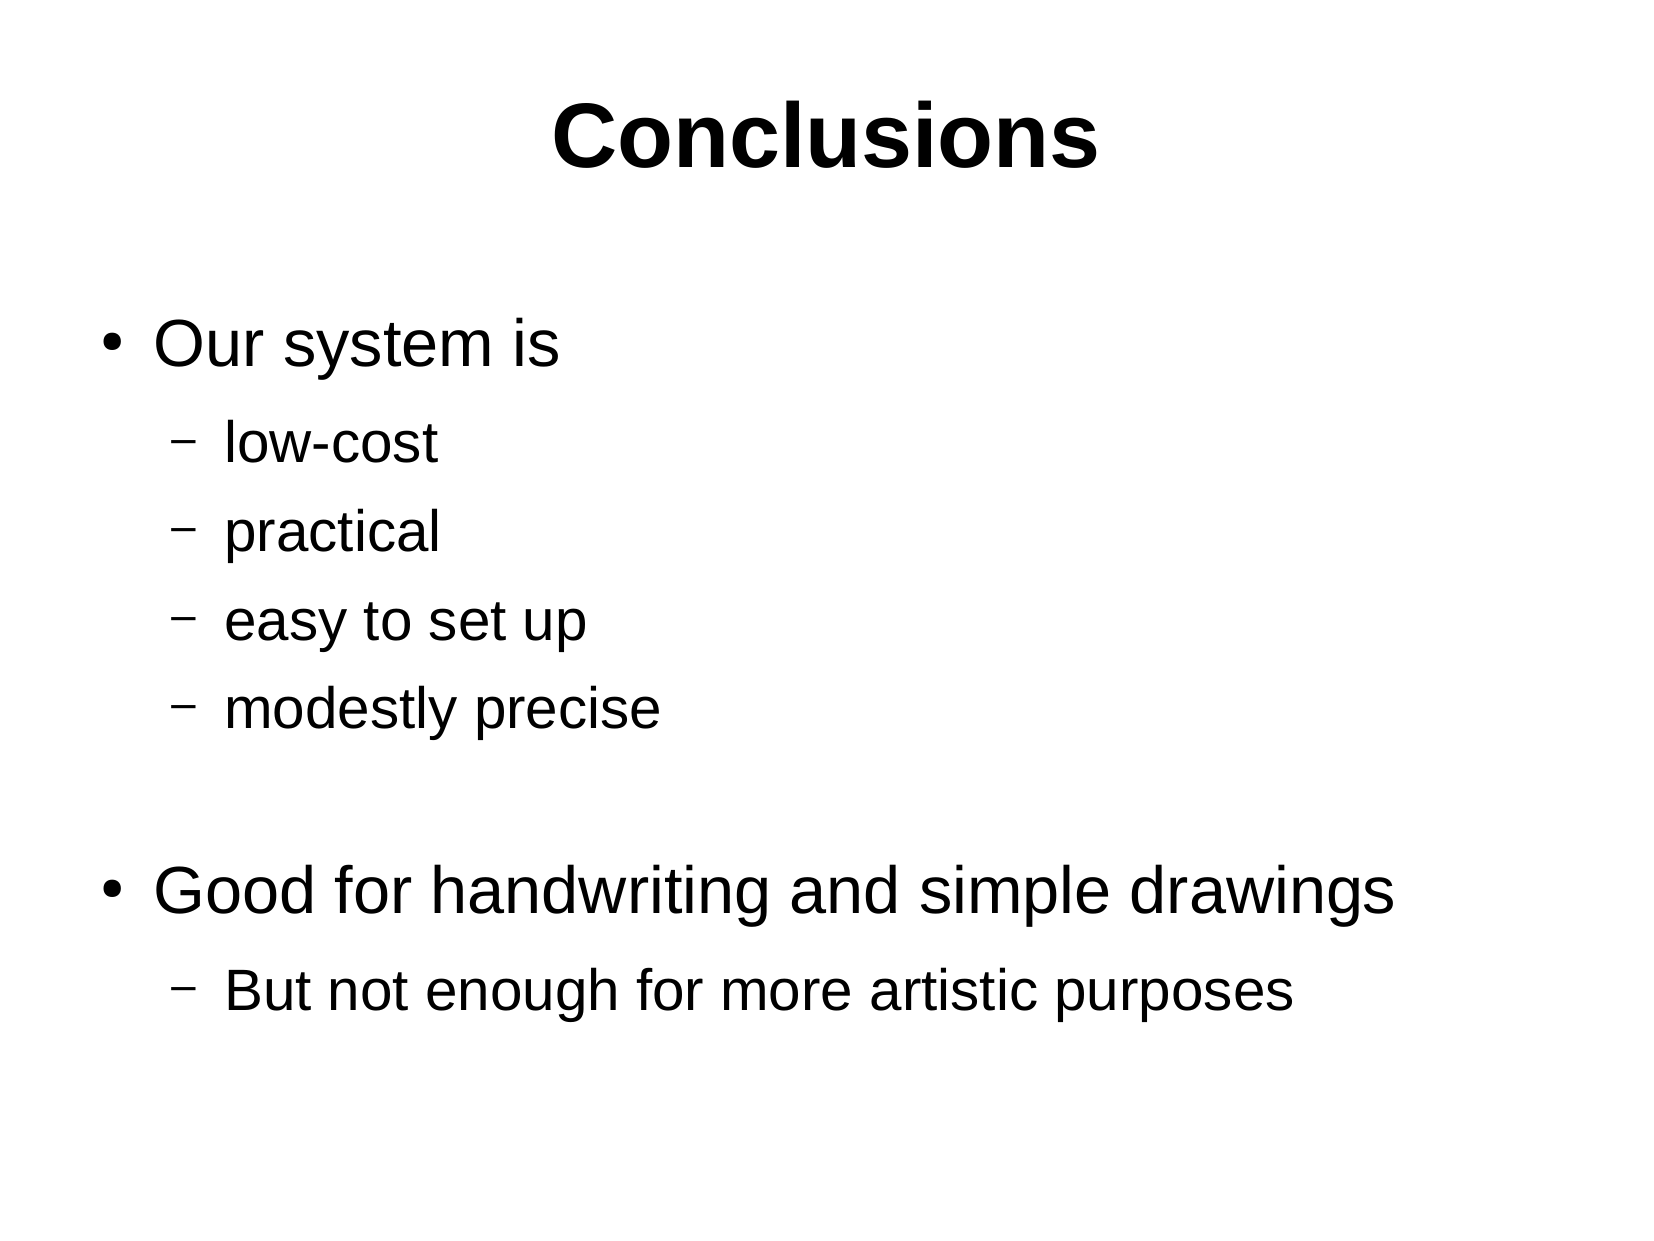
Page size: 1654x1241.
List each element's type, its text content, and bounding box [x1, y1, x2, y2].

title Conclusions [82, 31, 1571, 239]
list Our system is low-cost practical easy to set up modestly precise Good for handwriting and simple drawings But not enough for more artistic purposes [82, 201, 1538, 1117]
